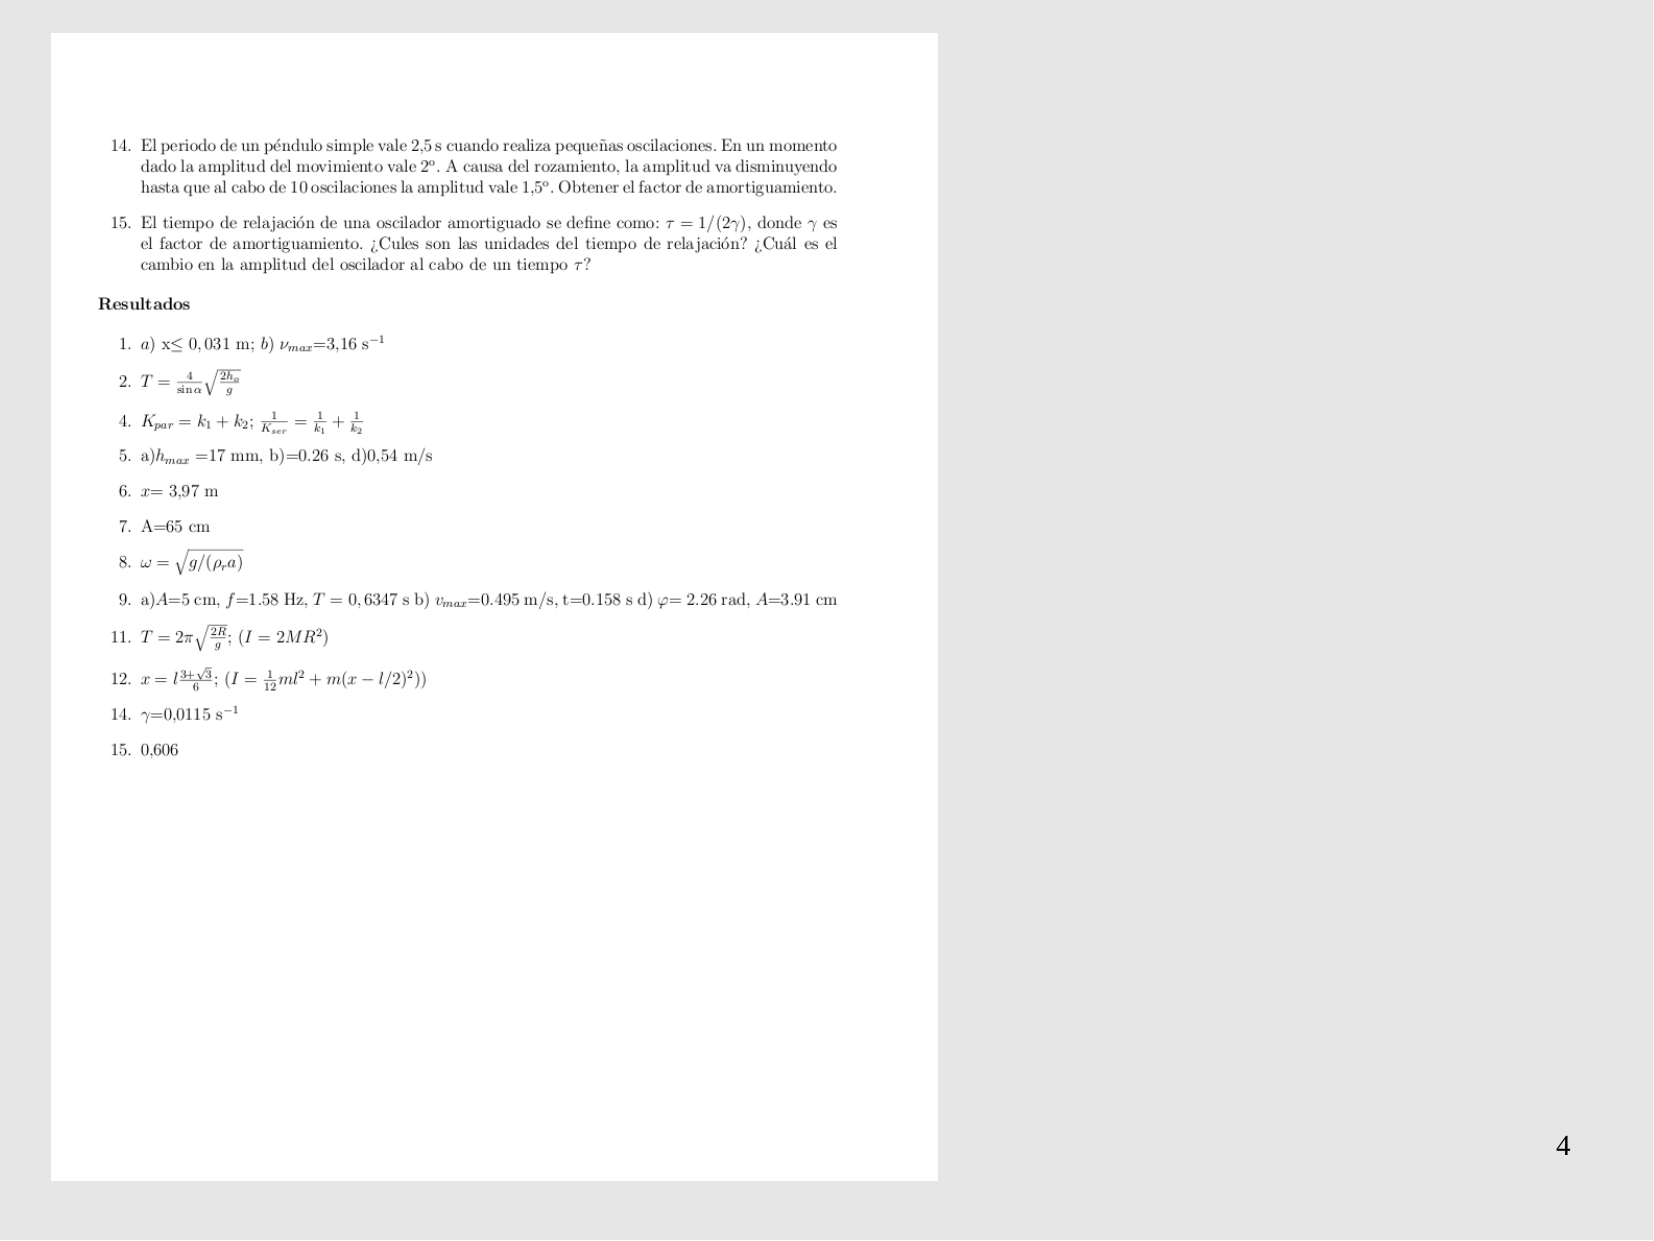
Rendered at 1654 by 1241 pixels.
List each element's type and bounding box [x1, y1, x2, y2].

picture [51, 33, 938, 1181]
